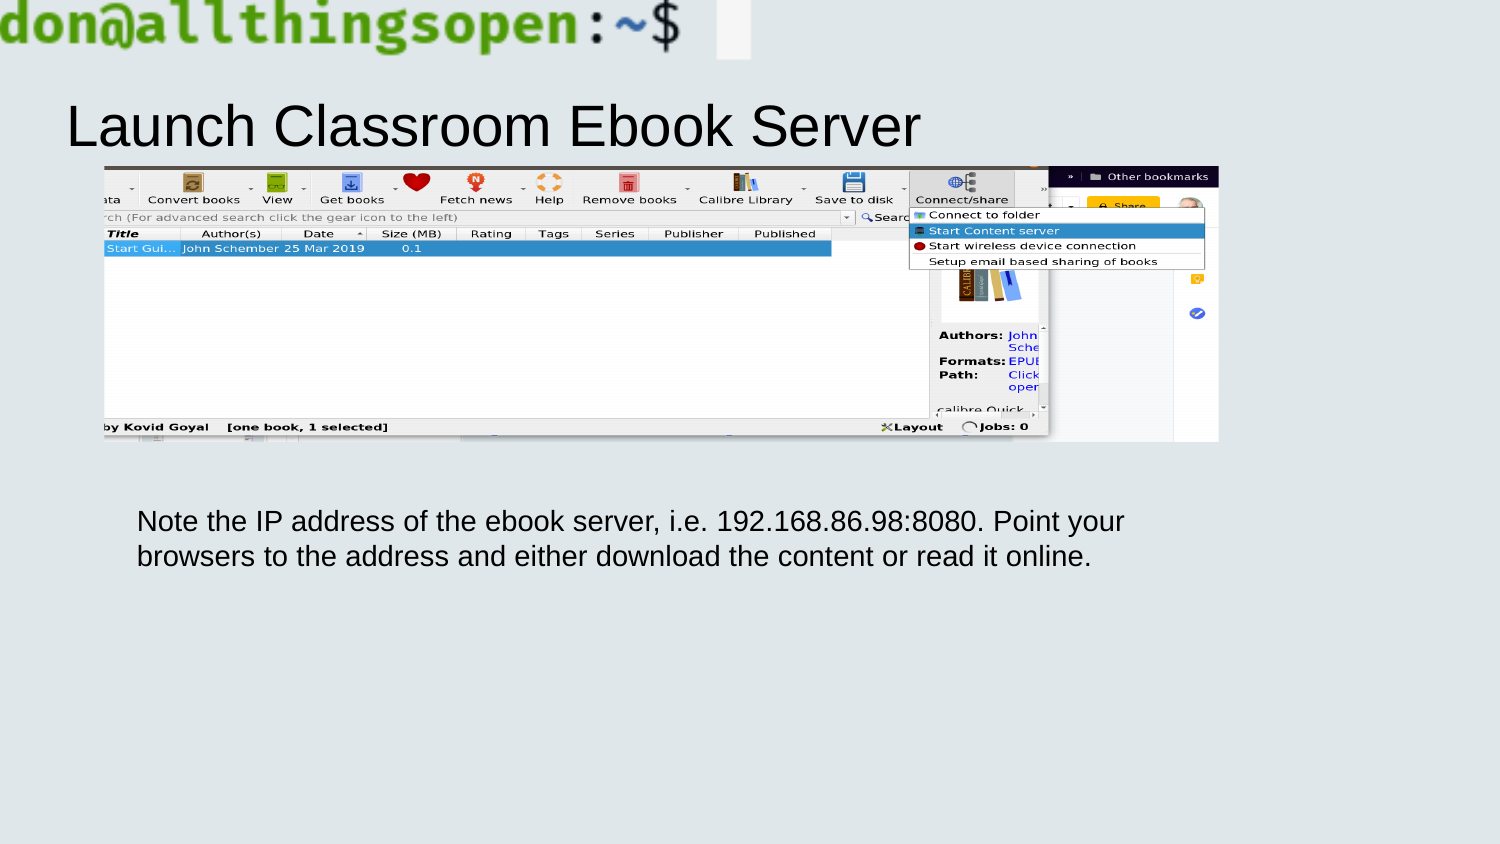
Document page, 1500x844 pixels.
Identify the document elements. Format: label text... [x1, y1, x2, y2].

text_box Note the IP address of the ebook server, i.e. 192.168.86.98:8080. Point your browsers to the address and either download the content or read it online. [121, 487, 1237, 620]
title Launch Classroom Ebook Server [51, 72, 1449, 167]
picture [0, 0, 1500, 844]
